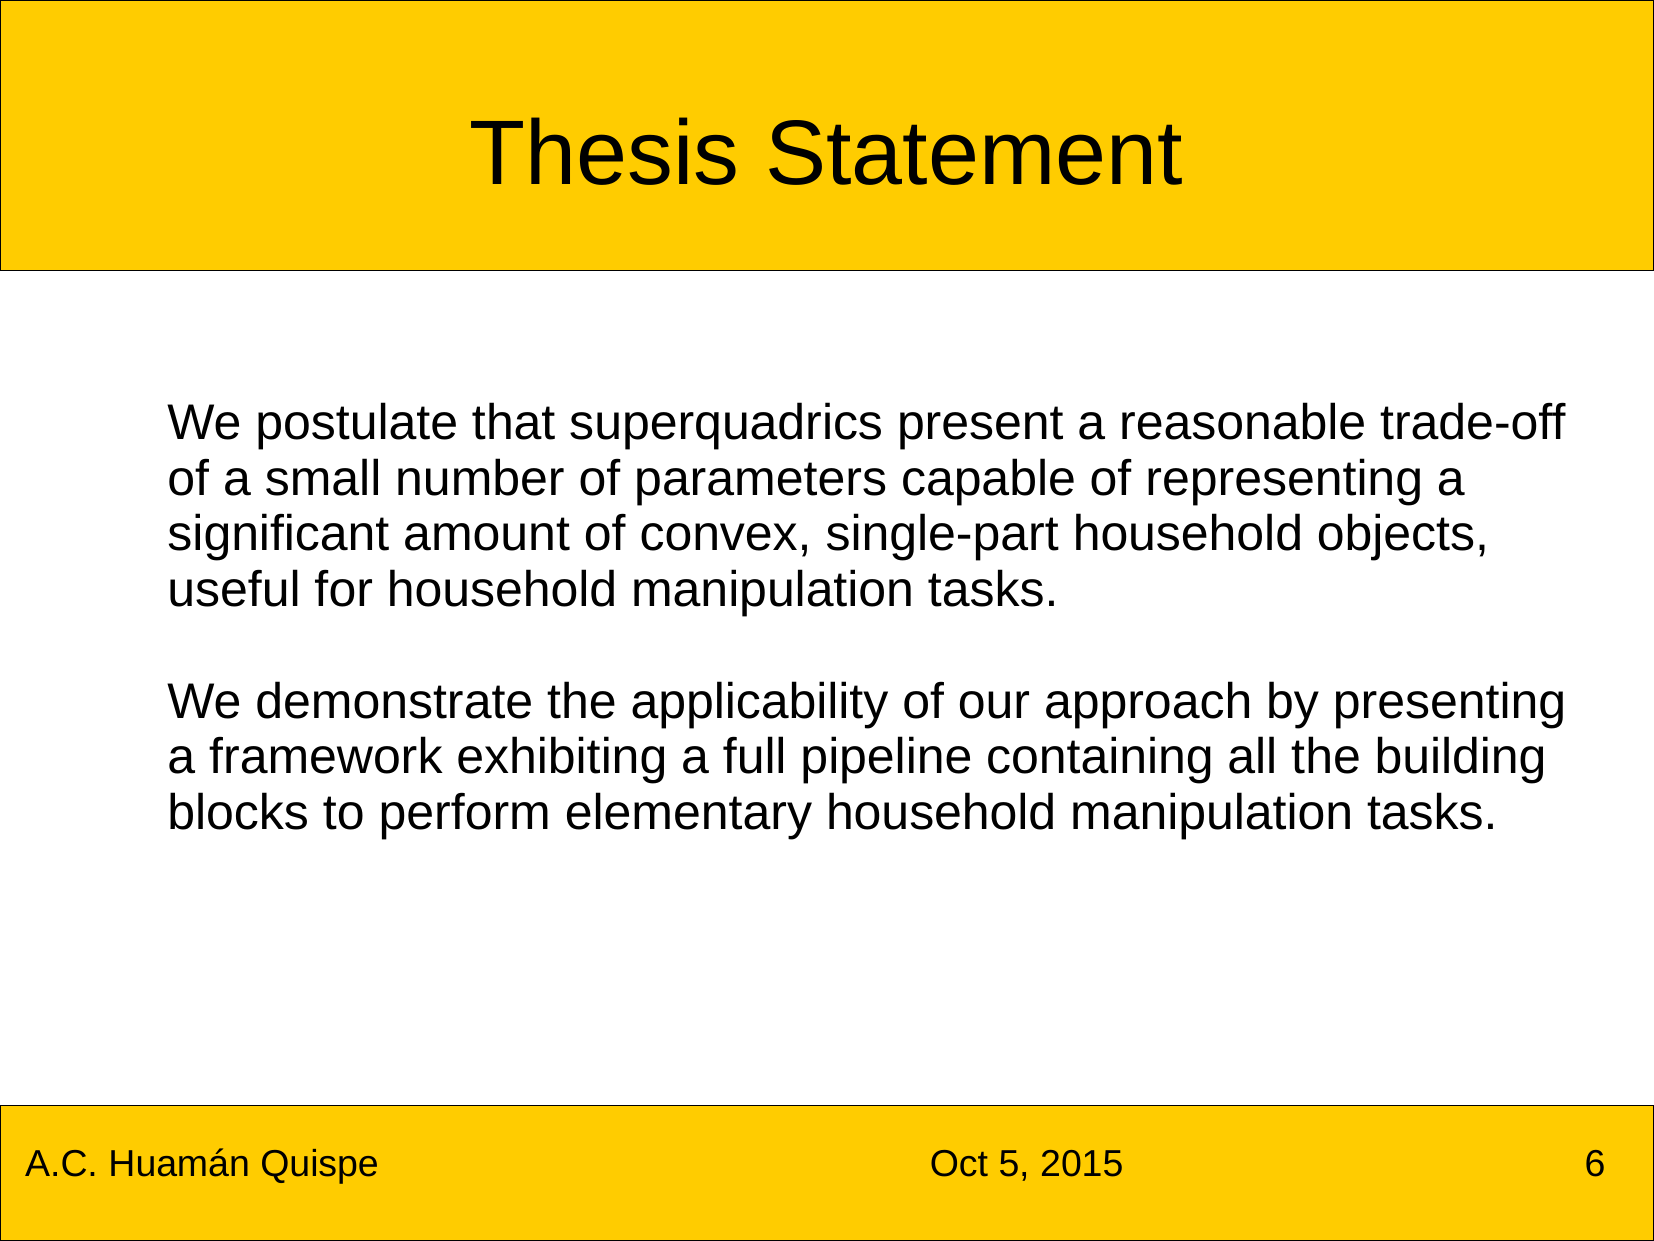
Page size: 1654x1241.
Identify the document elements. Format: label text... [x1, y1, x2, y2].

text_box We postulate that superquadrics present a reasonable trade-off of a small number of parameters capable of representing a significant amount of convex, single-part household objects, useful for household manipulation tasks. We demonstrate the applicability of our approach by presenting a framework exhibiting a full pipeline containing all the building blocks to perform elementary household manipulation tasks. [152, 386, 1593, 848]
title Thesis Statement [82, 49, 1571, 257]
